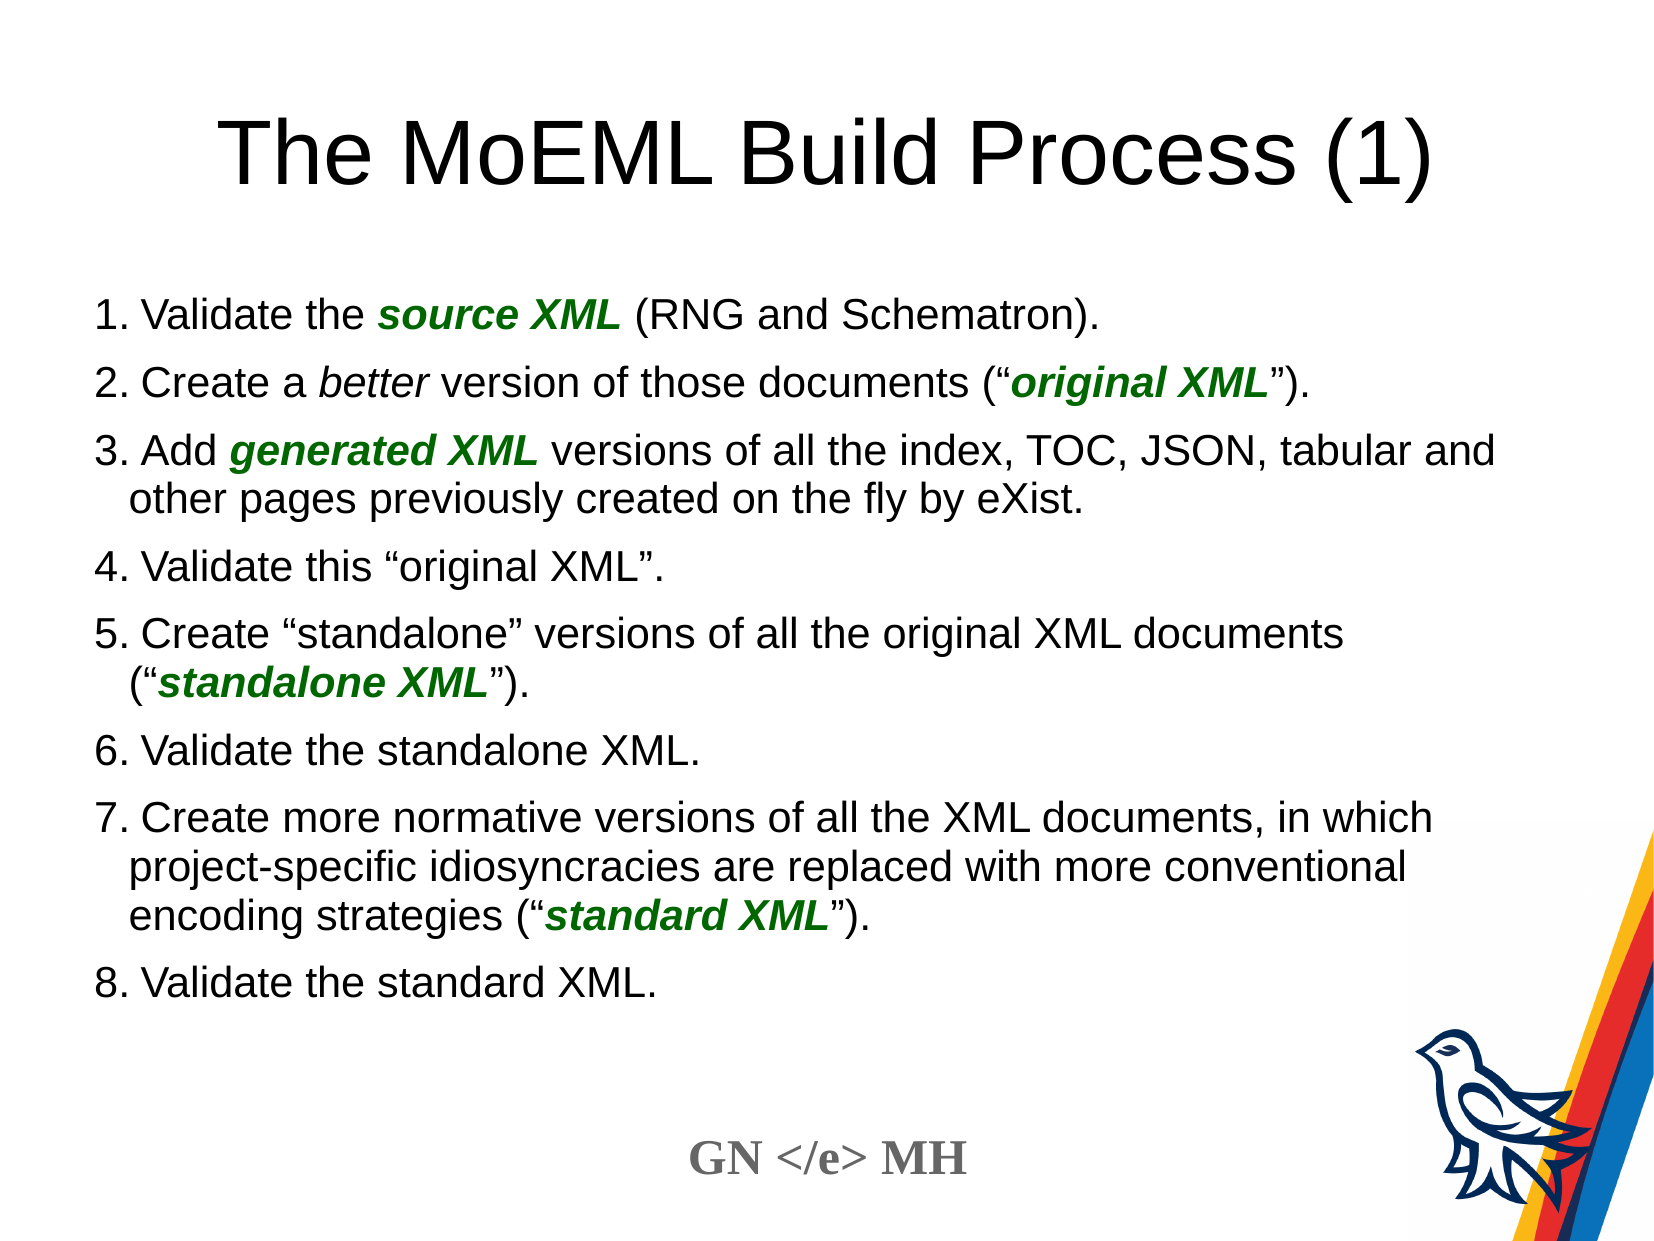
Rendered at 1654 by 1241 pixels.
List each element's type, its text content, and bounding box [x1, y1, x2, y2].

title The MoEML Build Process (1) [82, 49, 1571, 257]
list Validate the source XML (RNG and Schematron). Create a better version of those documents (“original XML”). Add generated XML versions of all the index, TOC, JSON, tabular and other pages previously created on the fly by eXist. Validate this “original XML”. Create “standalone” versions of all the original XML documents (“standalone XML”). Validate the standalone XML. Create more normative versions of all the XML documents, in which project-specific idiosyncracies are replaced with more conventional encoding strategies (“standard XML”). Validate the standard XML. [82, 290, 1571, 1010]
picture [1407, 820, 1654, 1241]
